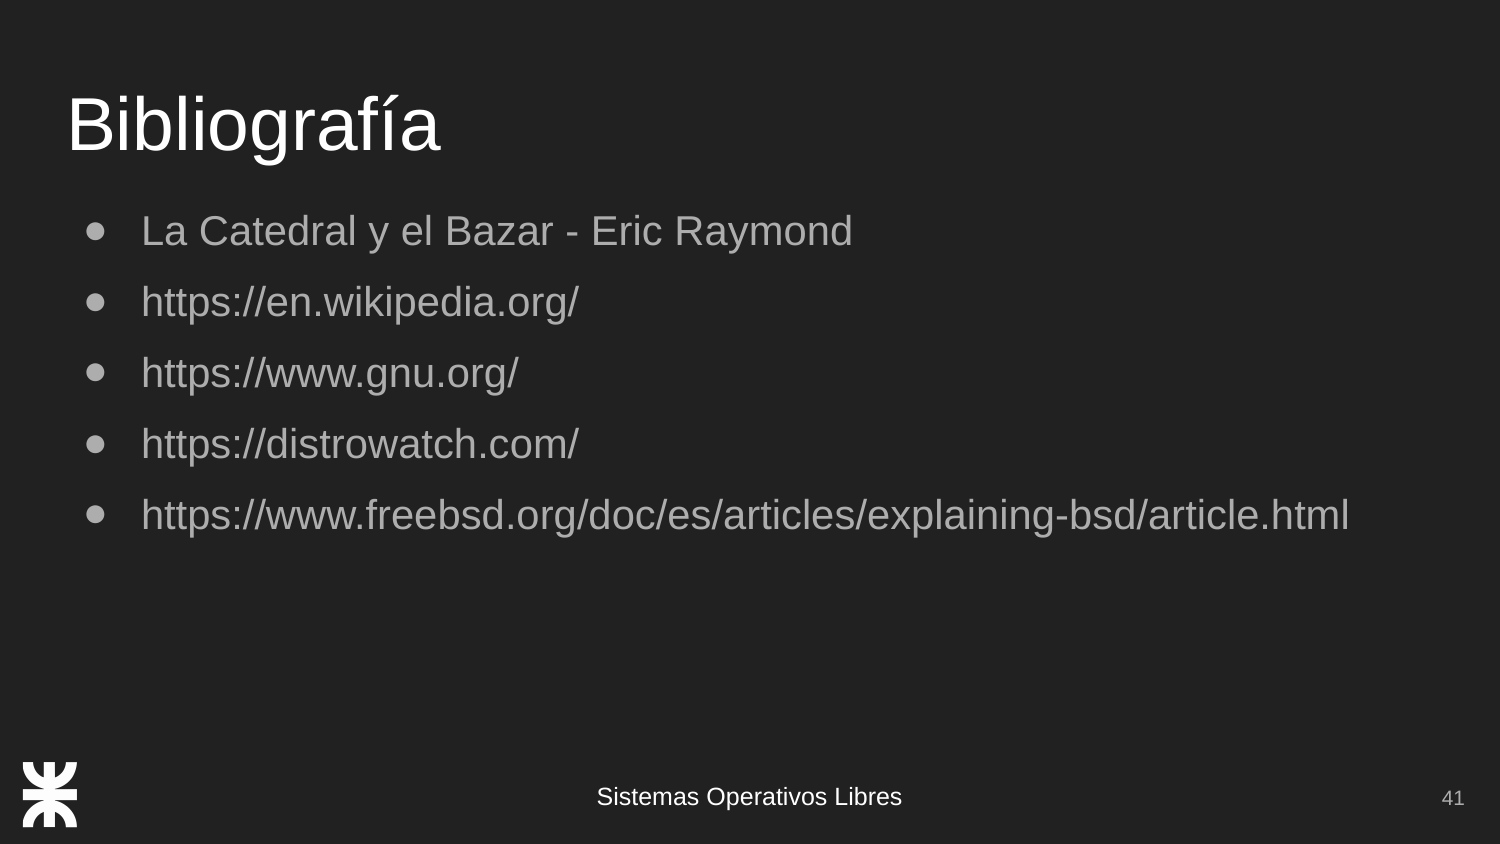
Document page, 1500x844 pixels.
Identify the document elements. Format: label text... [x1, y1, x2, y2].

slide_number <number> [1389, 764, 1480, 830]
title Bibliografía [51, 60, 1449, 177]
picture [22, 762, 77, 829]
title Sistemas Operativos Libres [254, 748, 1246, 843]
list La Catedral y el Bazar - Eric Raymond https://en.wikipedia.org/ https://www.gnu.org/ https://distrowatch.com/ https://www.freebsd.org/doc/es/articles/explaining-bsd/article.html [51, 189, 1449, 750]
